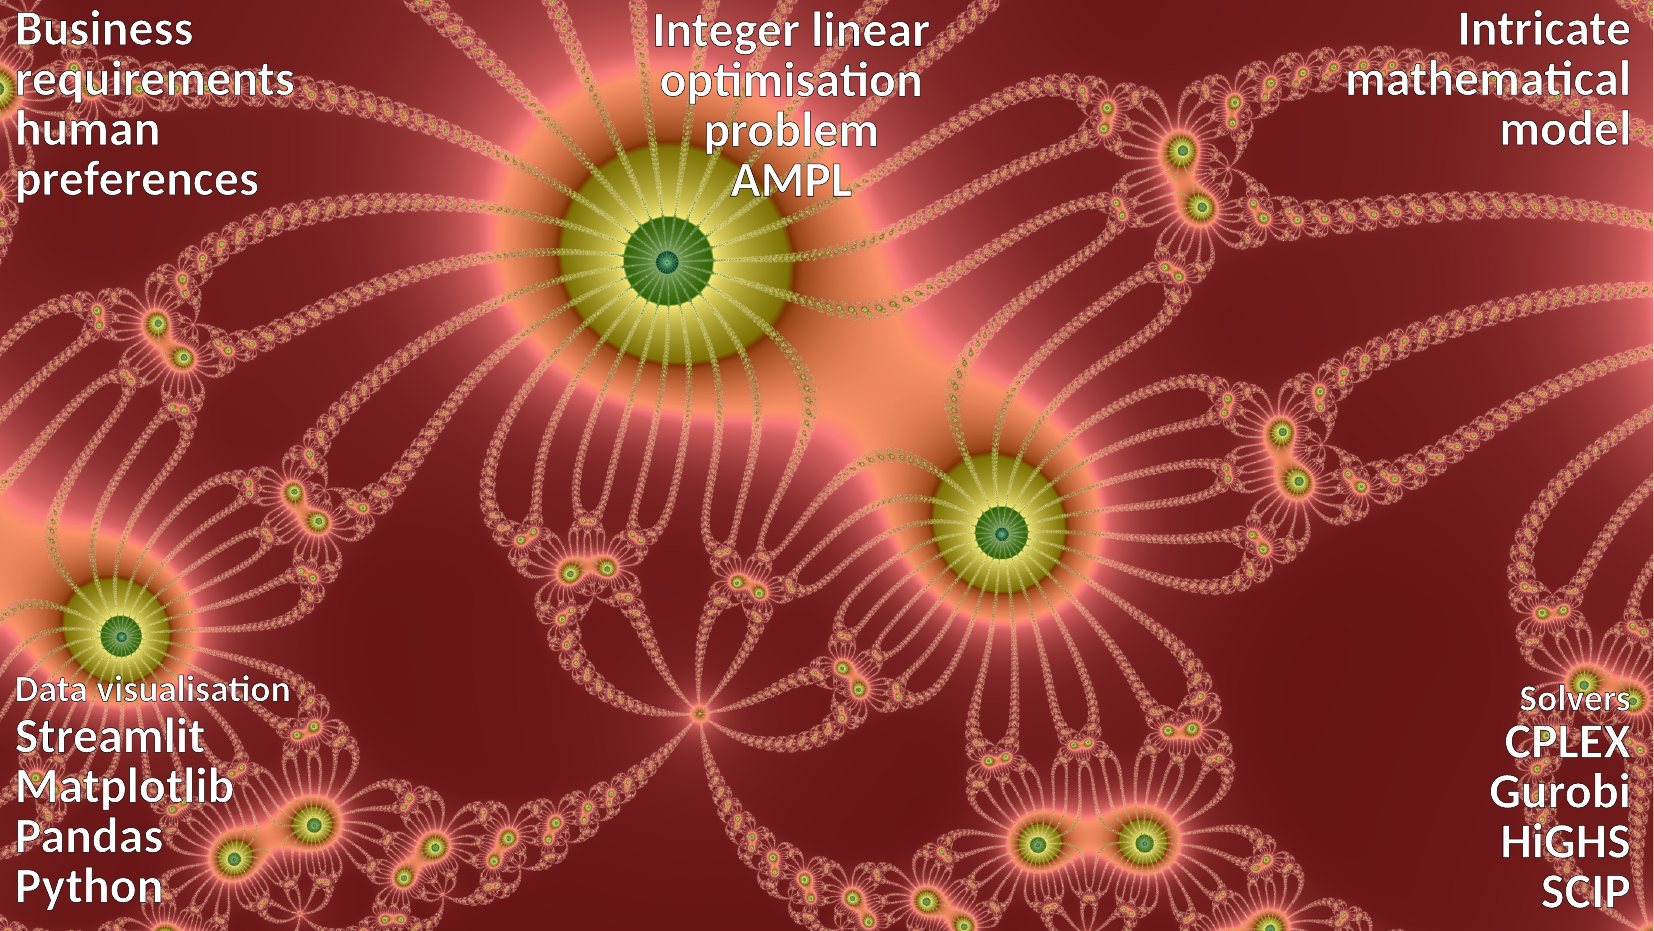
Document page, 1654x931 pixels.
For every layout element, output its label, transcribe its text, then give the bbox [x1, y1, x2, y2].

text_box Solvers CPLEX Gurobi HiGHS SCIP [1474, 675, 1654, 928]
text_box Data visualisation Streamlit Matplotlib Pandas Python [0, 653, 488, 923]
text_box Intricate mathematical model [1330, 0, 1654, 165]
text_box Integer linear optimisation problem AMPL [637, 1, 1051, 217]
text_box Business requirements human preferences [0, 0, 638, 215]
picture [0, 0, 1654, 931]
